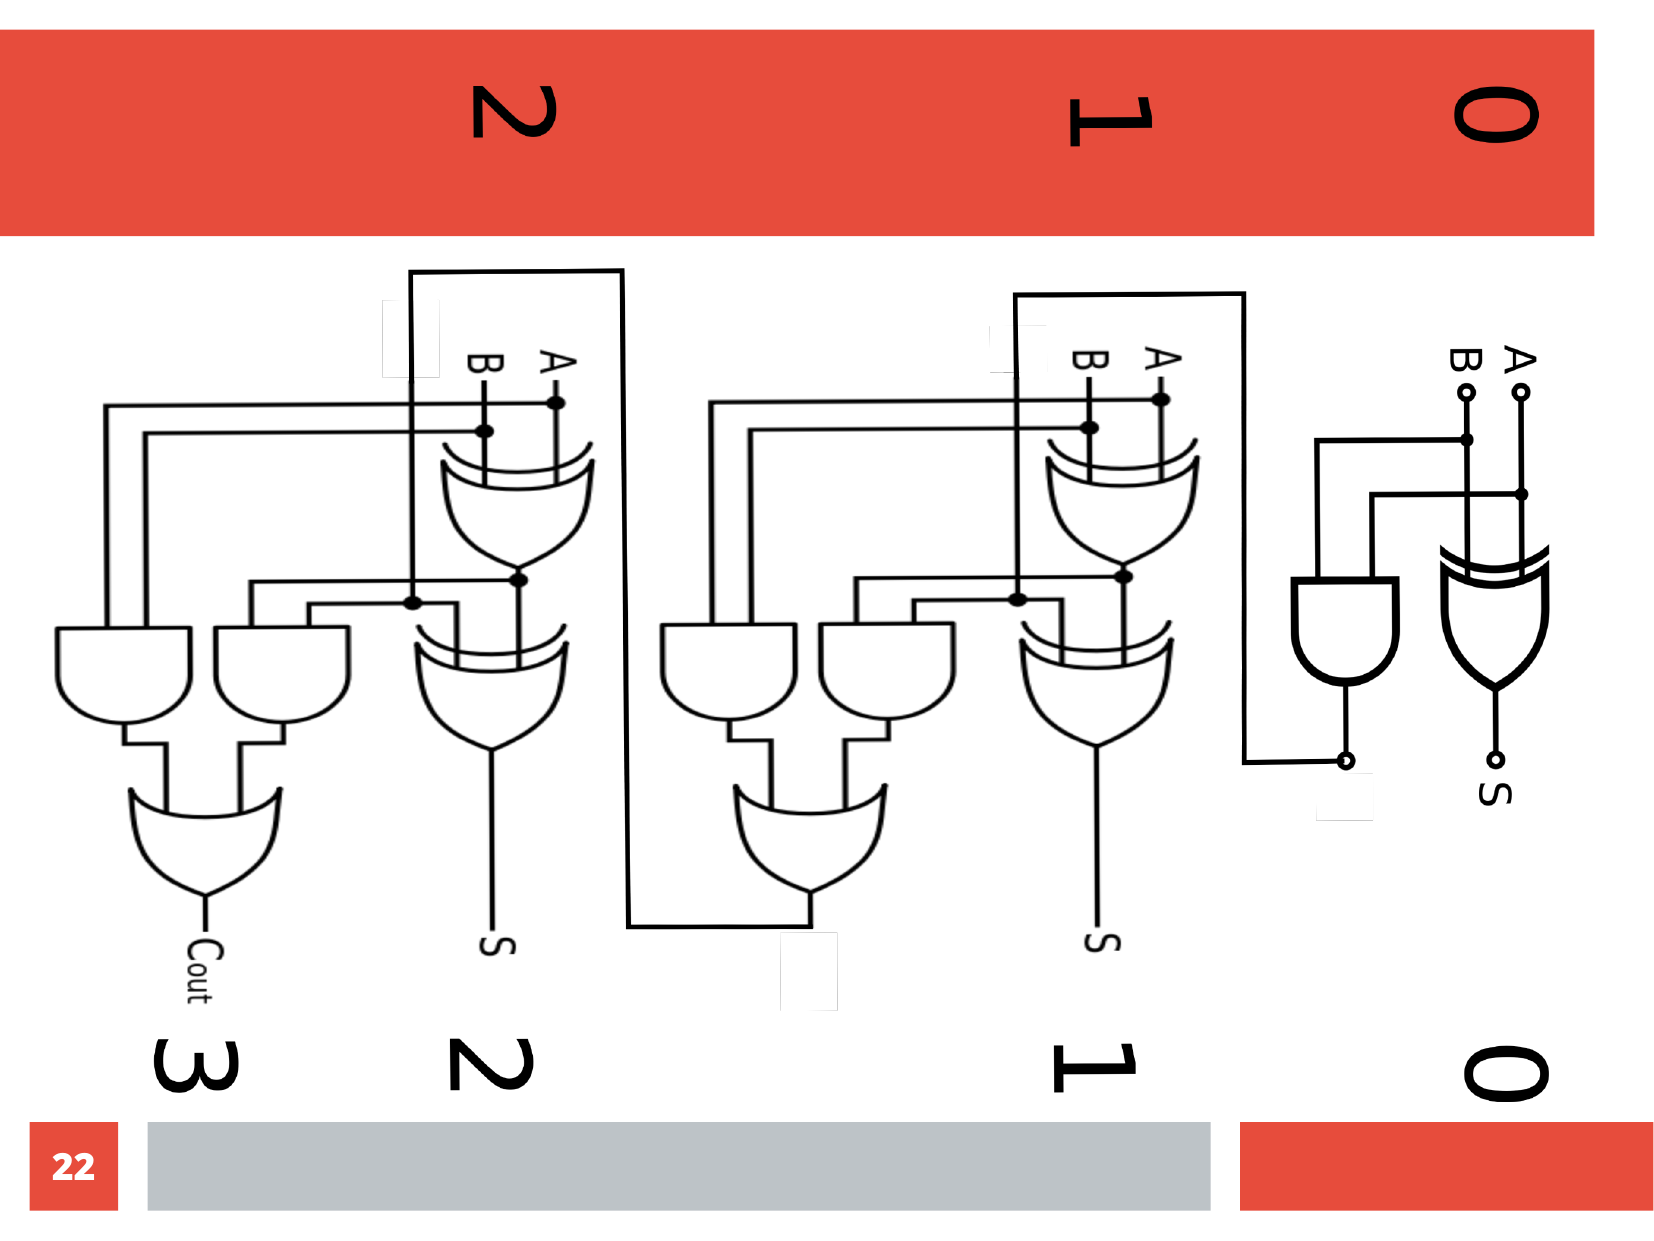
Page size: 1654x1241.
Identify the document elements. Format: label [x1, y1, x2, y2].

picture [16, 79, 1557, 1111]
